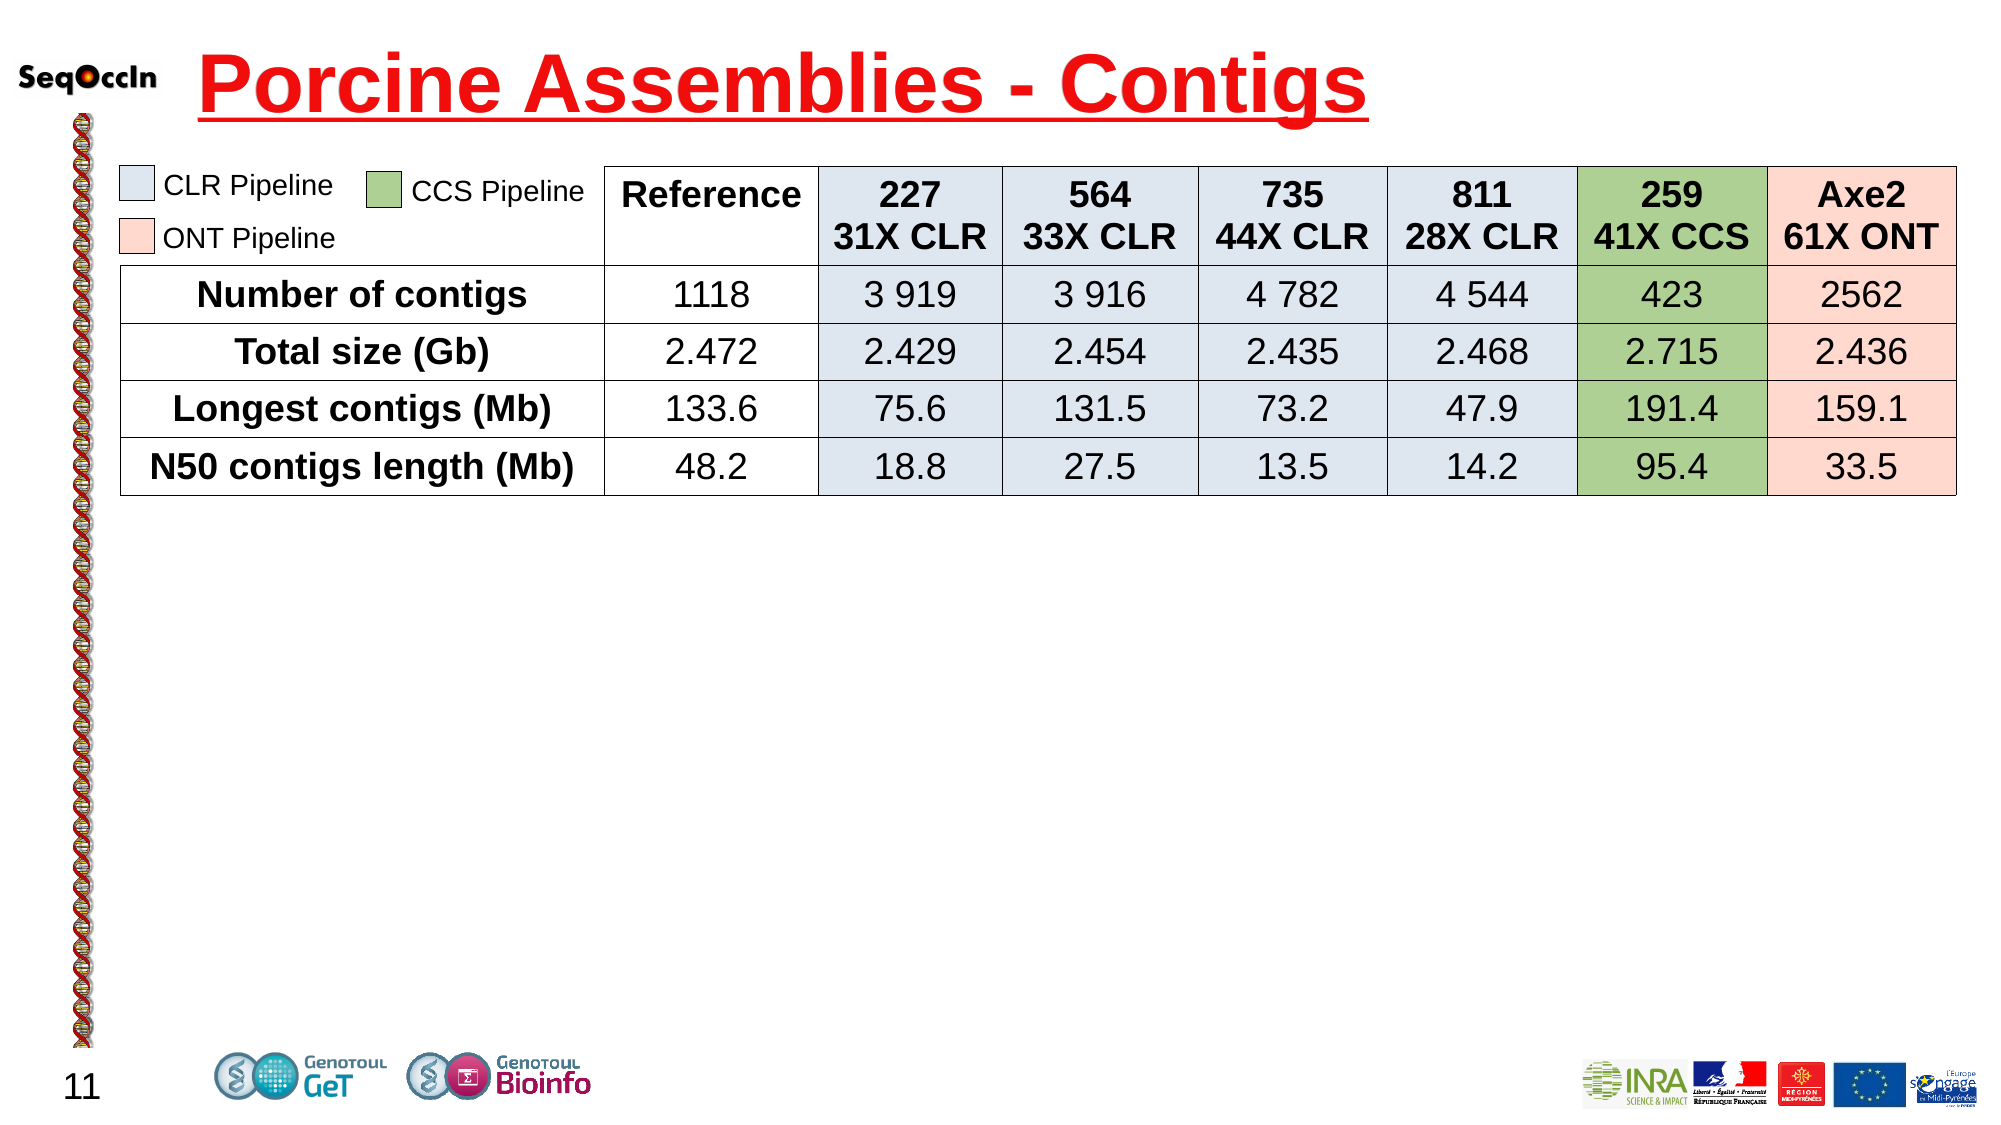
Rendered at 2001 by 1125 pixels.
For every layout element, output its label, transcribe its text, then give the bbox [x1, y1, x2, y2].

table_header 735 44X CLR [1199, 167, 1387, 265]
picture [400, 1046, 597, 1106]
table_cell 13.5 [1199, 438, 1387, 495]
table_cell 2.435 [1199, 324, 1387, 380]
table_cell 4 782 [1199, 266, 1387, 323]
table_header [121, 167, 604, 265]
text_box CLR Pipeline [148, 161, 349, 210]
table_cell 2.454 [1003, 324, 1198, 380]
picture [208, 1046, 392, 1106]
table_header Reference [605, 167, 818, 265]
text_box ONT Pipeline [147, 214, 351, 263]
picture [1778, 1062, 1825, 1106]
text_box [366, 171, 396, 208]
table_cell 1118 [605, 266, 818, 323]
table_cell 423 [1578, 266, 1767, 323]
text_box [119, 165, 148, 201]
table_header 564 33X CLR [1003, 167, 1198, 265]
picture [73, 113, 91, 1048]
table_cell 4 544 [1388, 266, 1577, 323]
table_cell 191.4 [1578, 381, 1767, 437]
table_cell 3 916 [1003, 266, 1198, 323]
table_cell 14.2 [1388, 438, 1577, 495]
table_cell 75.6 [819, 381, 1002, 437]
table_cell 47.9 [1388, 381, 1577, 437]
table_cell 2.715 [1578, 324, 1767, 380]
table_cell 2.436 [1768, 324, 1956, 380]
table_cell N50 contigs length (Mb) [121, 438, 604, 495]
picture [1832, 1061, 1983, 1111]
table_header 259 41X CCS [1578, 167, 1767, 265]
table_cell 159.1 [1768, 381, 1956, 437]
table_cell Number of contigs [121, 266, 604, 323]
table_cell 73.2 [1199, 381, 1387, 437]
picture [13, 58, 162, 99]
table_header 811 28X CLR [1388, 167, 1577, 265]
table_cell Total size (Gb) [121, 324, 604, 380]
table_cell 2562 [1768, 266, 1956, 323]
table_cell 33.5 [1768, 438, 1956, 495]
table_cell 2.472 [605, 324, 818, 380]
table_cell 2.468 [1388, 324, 1577, 380]
table_header Axe2 61X ONT [1768, 167, 1956, 265]
table_cell 48.2 [605, 438, 818, 495]
picture [1581, 1059, 1689, 1109]
table_cell 133.6 [605, 381, 818, 437]
table_cell 18.8 [819, 438, 1002, 495]
text_box CCS Pipeline [396, 167, 601, 216]
table_cell 27.5 [1003, 438, 1198, 495]
table_cell 3 919 [819, 266, 1002, 323]
table_cell 95.4 [1578, 438, 1767, 495]
table_cell Longest contigs (Mb) [121, 381, 604, 437]
table_cell 2.429 [819, 324, 1002, 380]
text_box Porcine assemblies - Contigs [183, 30, 1837, 166]
table_cell 131.5 [1003, 381, 1198, 437]
text_box [119, 218, 147, 254]
table_header 227 31X CLR [819, 167, 1002, 265]
